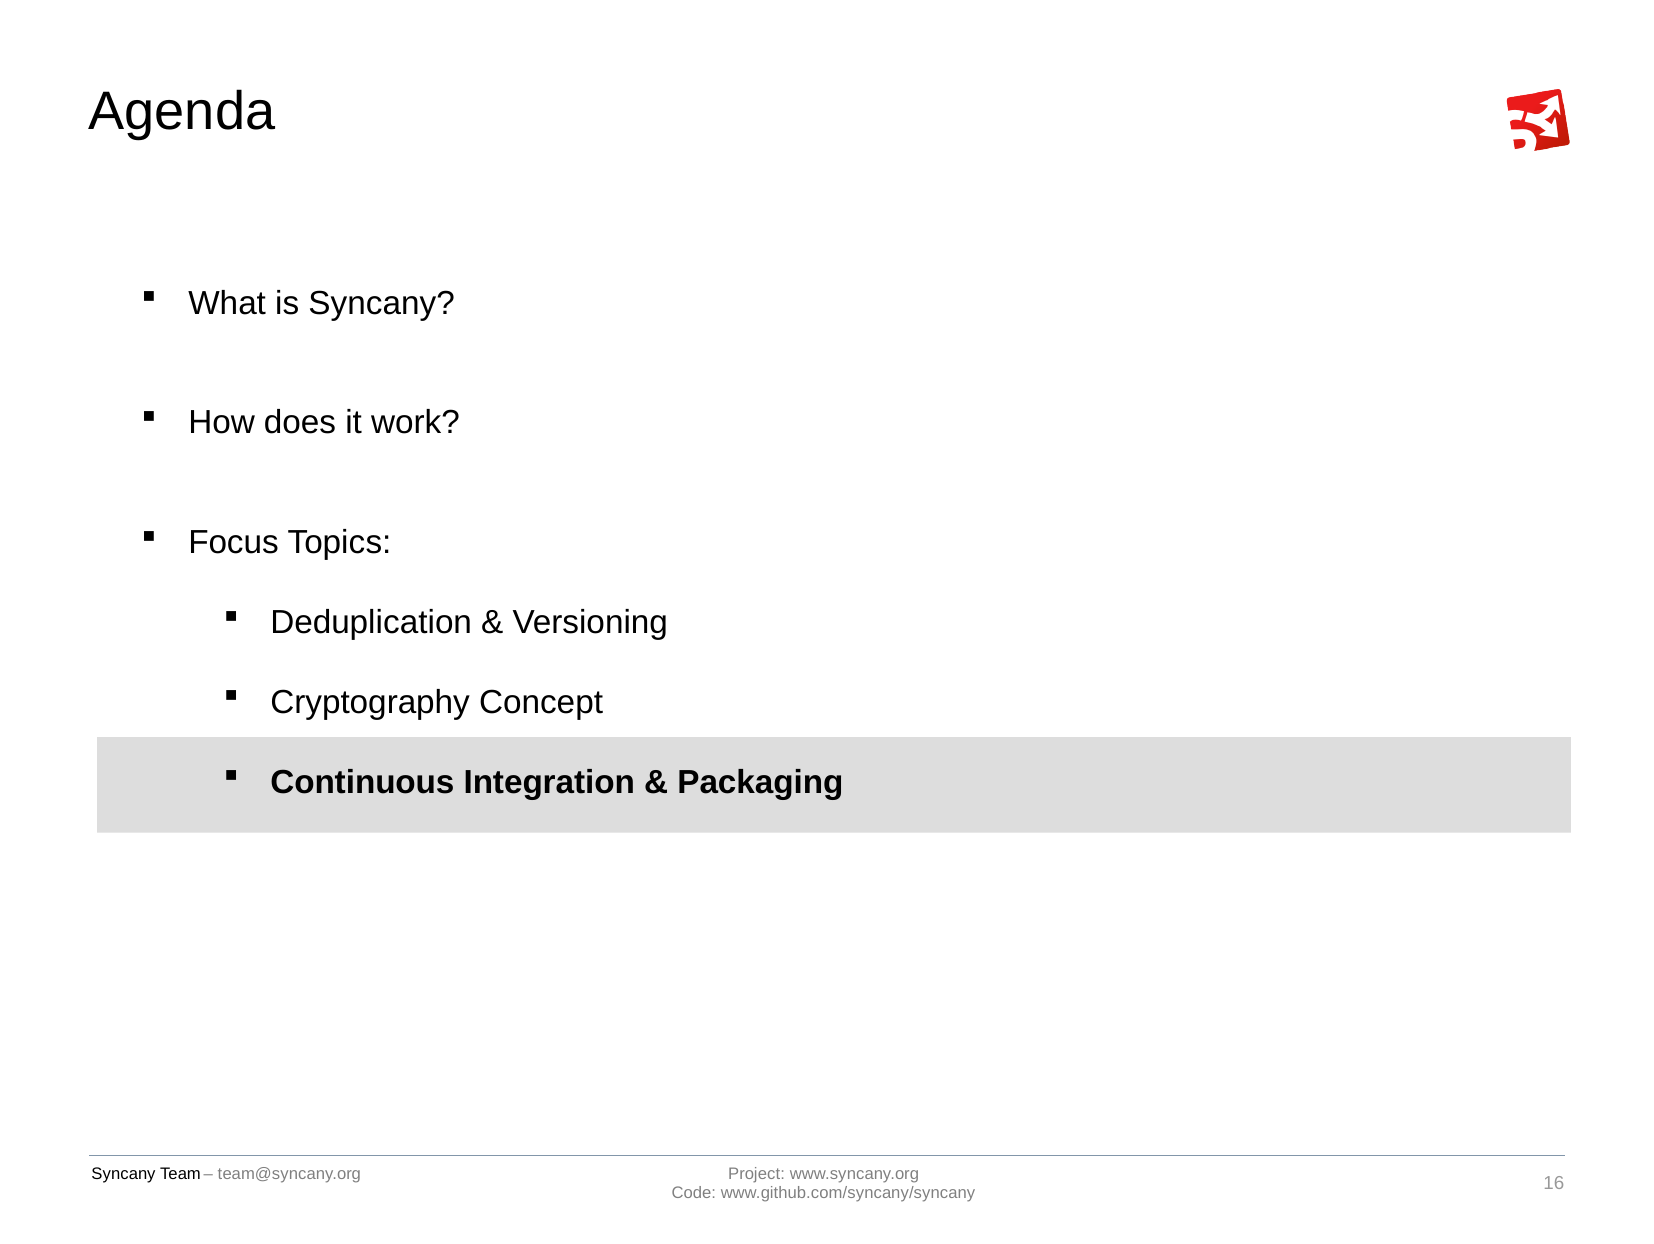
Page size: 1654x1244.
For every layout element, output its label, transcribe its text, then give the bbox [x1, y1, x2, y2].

text_box [1563, 737, 1571, 833]
title Agenda [88, 82, 1343, 207]
text_box [97, 737, 124, 833]
text_box <number> [1476, 1167, 1565, 1193]
text_box What is Syncany? How does it work? Focus Topics: Deduplication & Versioning Cryptography Concept Continuous Integration & Packaging [124, 272, 1563, 1088]
picture [1504, 86, 1572, 155]
